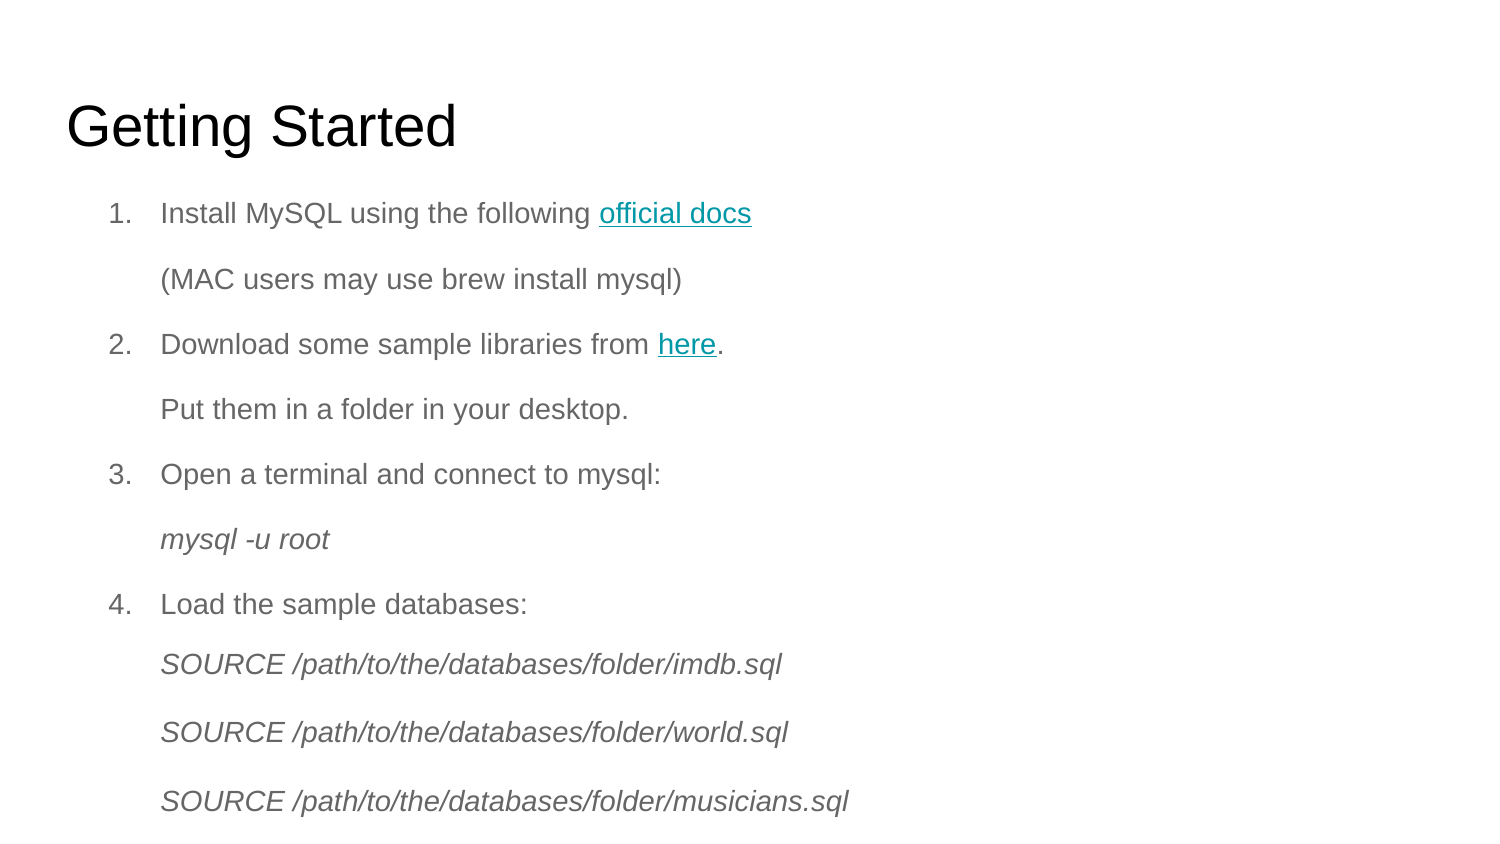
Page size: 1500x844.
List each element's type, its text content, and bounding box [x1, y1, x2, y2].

text_box Install MySQL using the following official docs (MAC users may use brew install mysql) Download some sample libraries from here. Put them in a folder in your desktop. Open a terminal and connect to mysql: mysql -u root Load the sample databases: SOURCE /path/to/the/databases/folder/imdb.sql SOURCE /path/to/the/databases/folder/world.sql SOURCE /path/to/the/databases/folder/musicians.sql [70, 174, 1364, 734]
title Getting Started [51, 72, 1449, 167]
